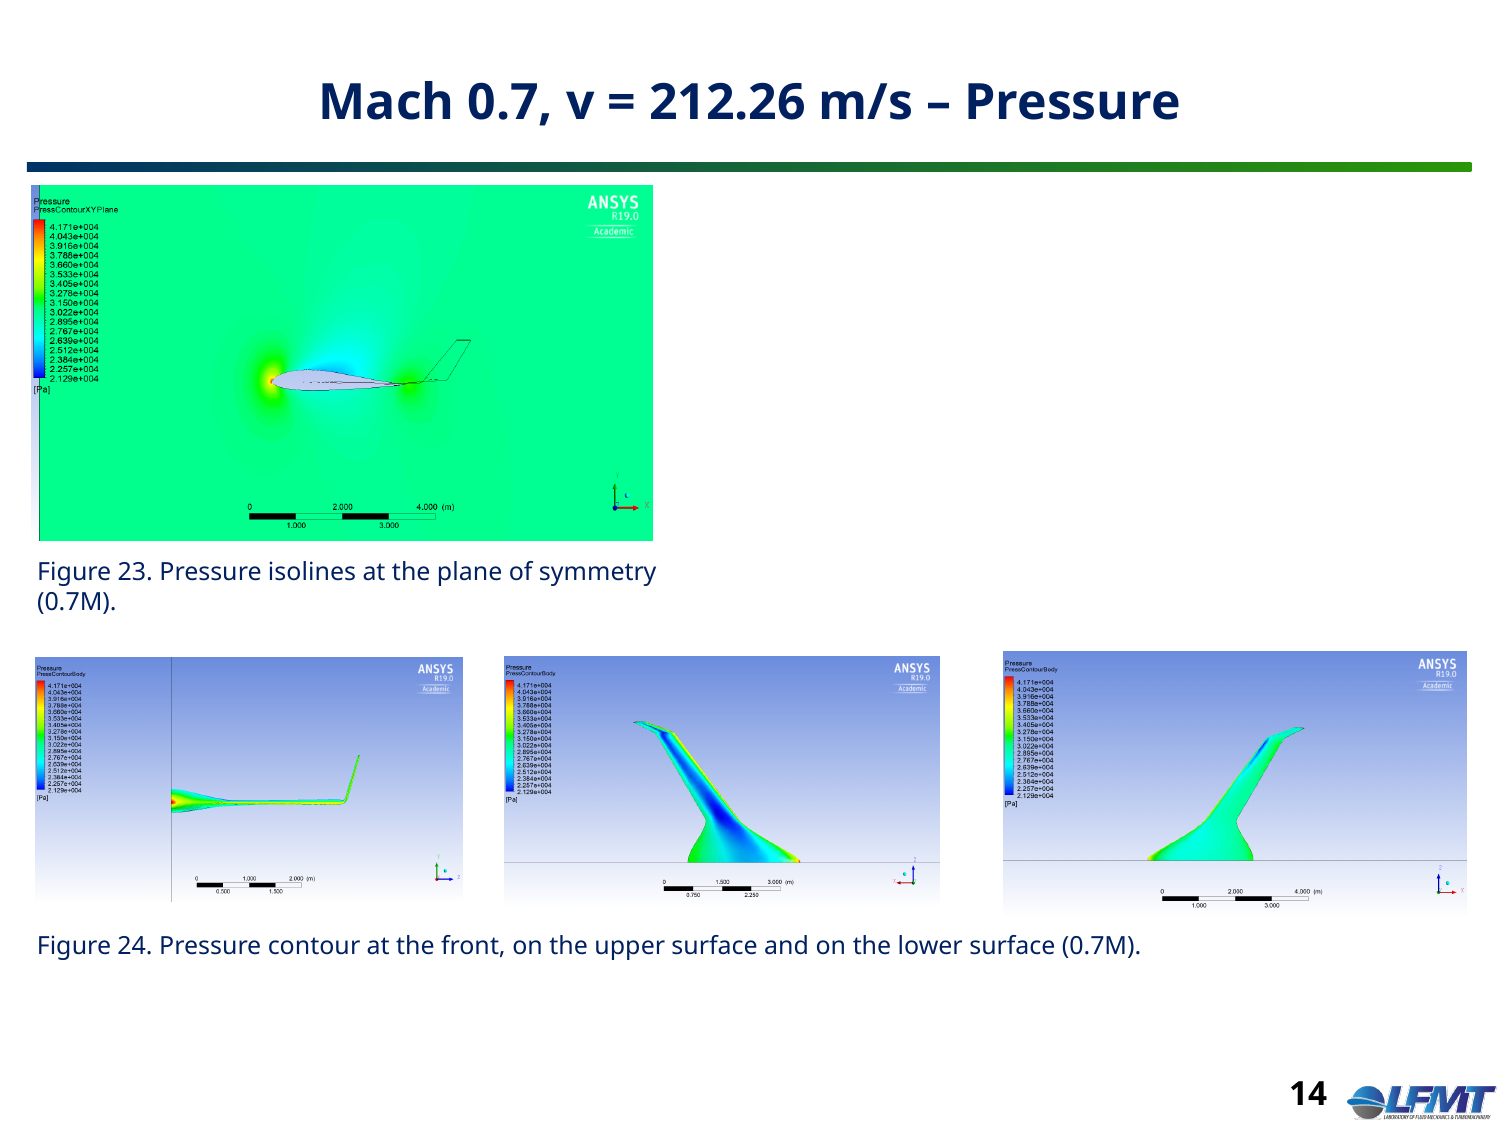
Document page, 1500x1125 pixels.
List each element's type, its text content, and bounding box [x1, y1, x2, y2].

picture [1003, 651, 1467, 917]
title Mach 0.7, v = 212.26 m/s – Pressure [26, 41, 1474, 157]
slide_number <αριθμός> [992, 1065, 1343, 1125]
picture [31, 185, 653, 541]
text_box [1383, 1071, 1500, 1125]
text_box Figure 24. Pressure contour at the front, on the upper surface and on the lower surface (0.7M). [0, 922, 1483, 1013]
text_box Figure 23. Pressure isolines at the plane of symmetry (0.7M). [0, 548, 731, 669]
picture [35, 669, 463, 902]
picture [504, 656, 940, 906]
picture [1347, 1080, 1497, 1125]
